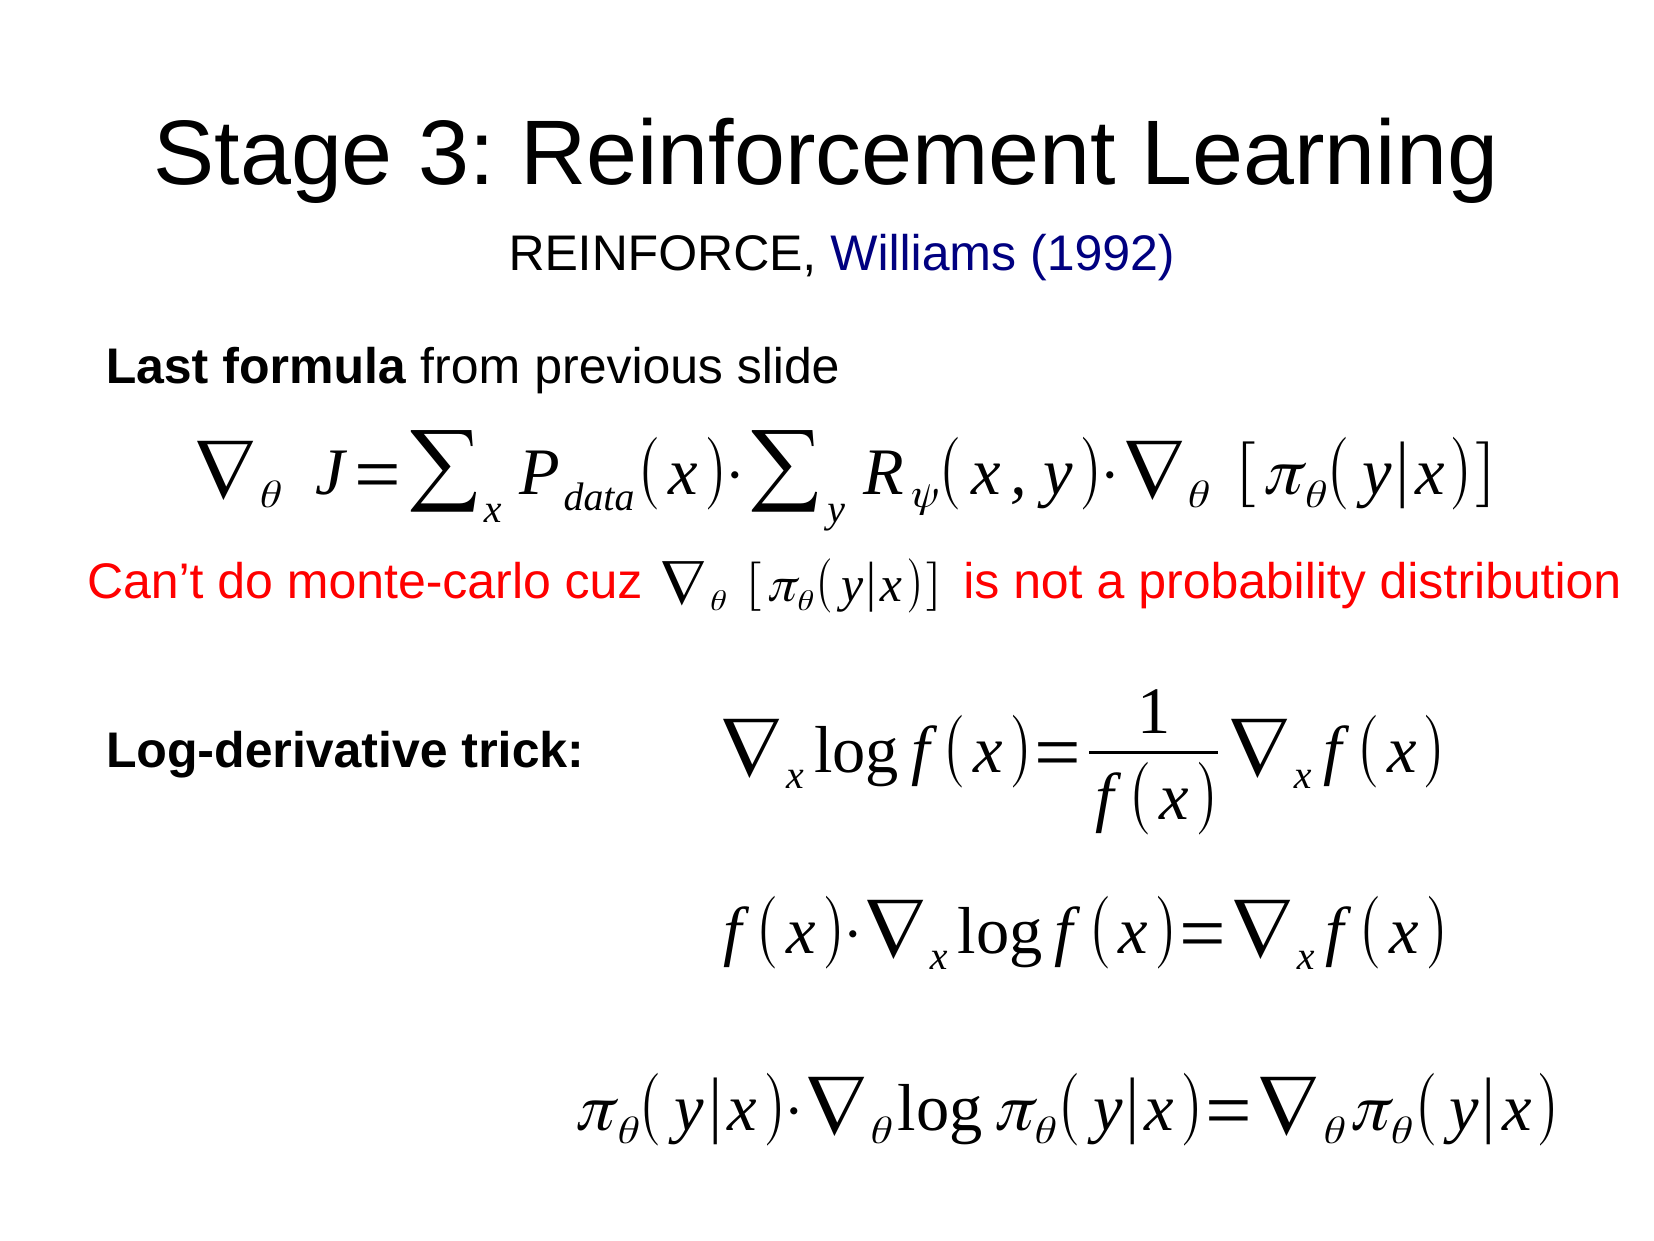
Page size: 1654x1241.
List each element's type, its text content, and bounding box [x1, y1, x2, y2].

text_box Log-derivative trick: [91, 715, 1450, 842]
chart [714, 674, 1451, 838]
chart [188, 426, 1500, 531]
text_box Can’t do monte-carlo cuz is not a probability distribution [72, 545, 1654, 678]
chart [714, 892, 1453, 978]
chart [655, 556, 946, 616]
chart [568, 1069, 1566, 1150]
text_box REINFORCE, Williams (1992) [493, 217, 1249, 331]
title Stage 3: Reinforcement Learning [82, 49, 1571, 257]
text_box Last formula from previous slide [91, 331, 1450, 458]
